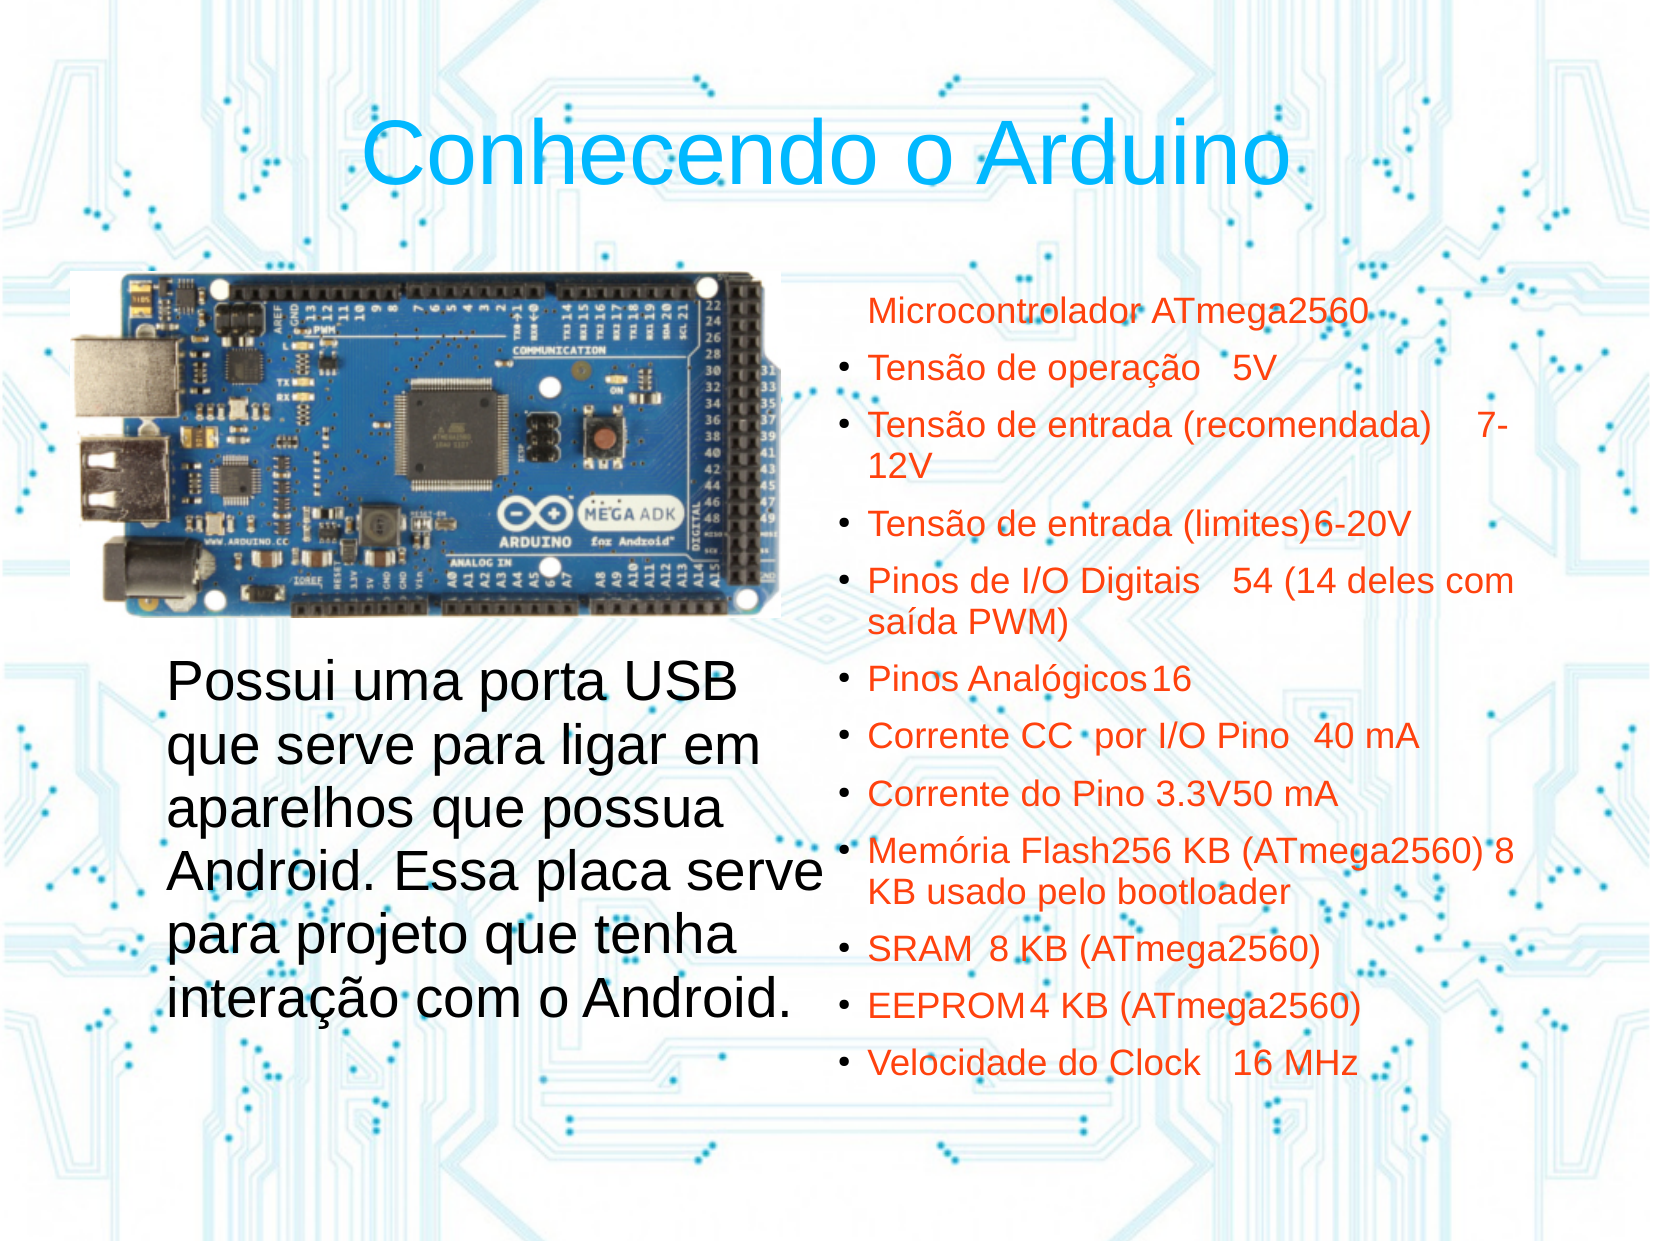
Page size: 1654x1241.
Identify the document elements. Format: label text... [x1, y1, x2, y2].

list Possui uma porta USB que serve para ligar em aparelhos que possua Android. Essa placa serve para projeto que tenha interação com o Android. [106, 649, 829, 1040]
picture [0, 0, 1654, 1241]
title Conhecendo o Arduino [82, 49, 1571, 257]
list Microcontrolador ATmega2560 Tensão de operação 5V Tensão de entrada (recomendada) 7-12V Tensão de entrada (limites) 6-20V Pinos de I/O Digitais 54 (14 deles com saída PWM) Pinos Analógicos 16 Corrente CC por I/O Pino 40 mA Corrente do Pino 3.3V 50 mA Memória Flash 256 KB (ATmega2560) 8 KB usado pelo bootloader SRAM 8 KB (ATmega2560) EEPROM 4 KB (ATmega2560) Velocidade do Clock 16 MHz [828, 290, 1524, 1087]
